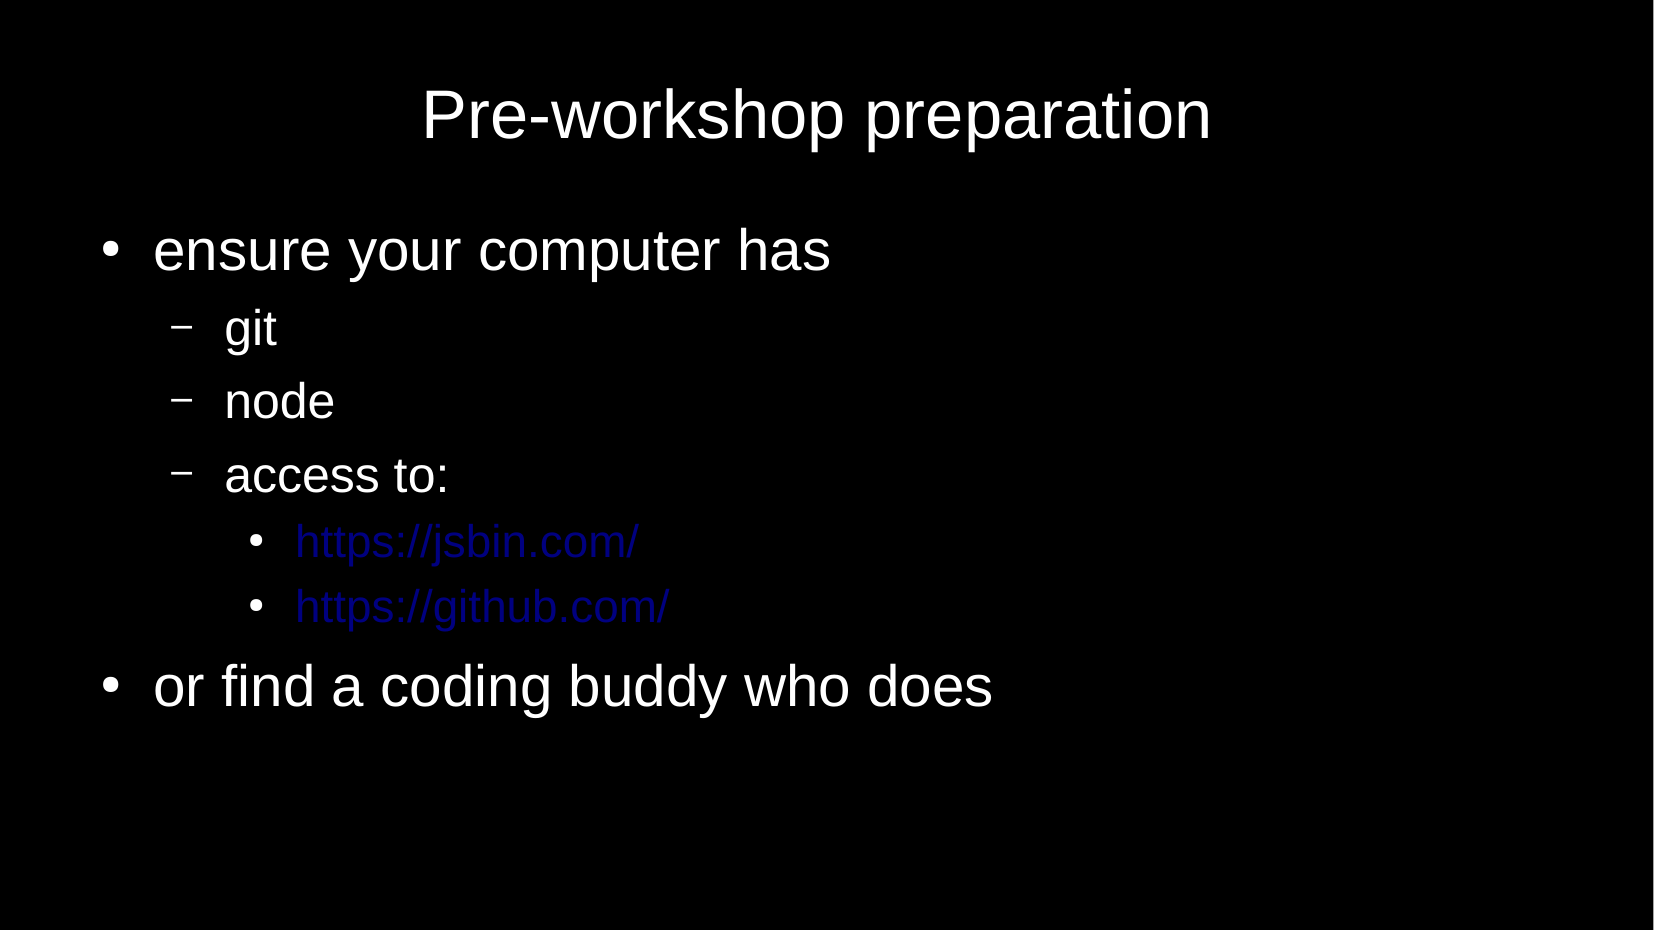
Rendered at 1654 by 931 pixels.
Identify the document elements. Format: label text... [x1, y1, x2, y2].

list ensure your computer has git node access to: https://jsbin.com/ https://github.com/ or find a coding buddy who does [82, 217, 1571, 758]
title Pre-workshop preparation [82, 37, 1571, 193]
